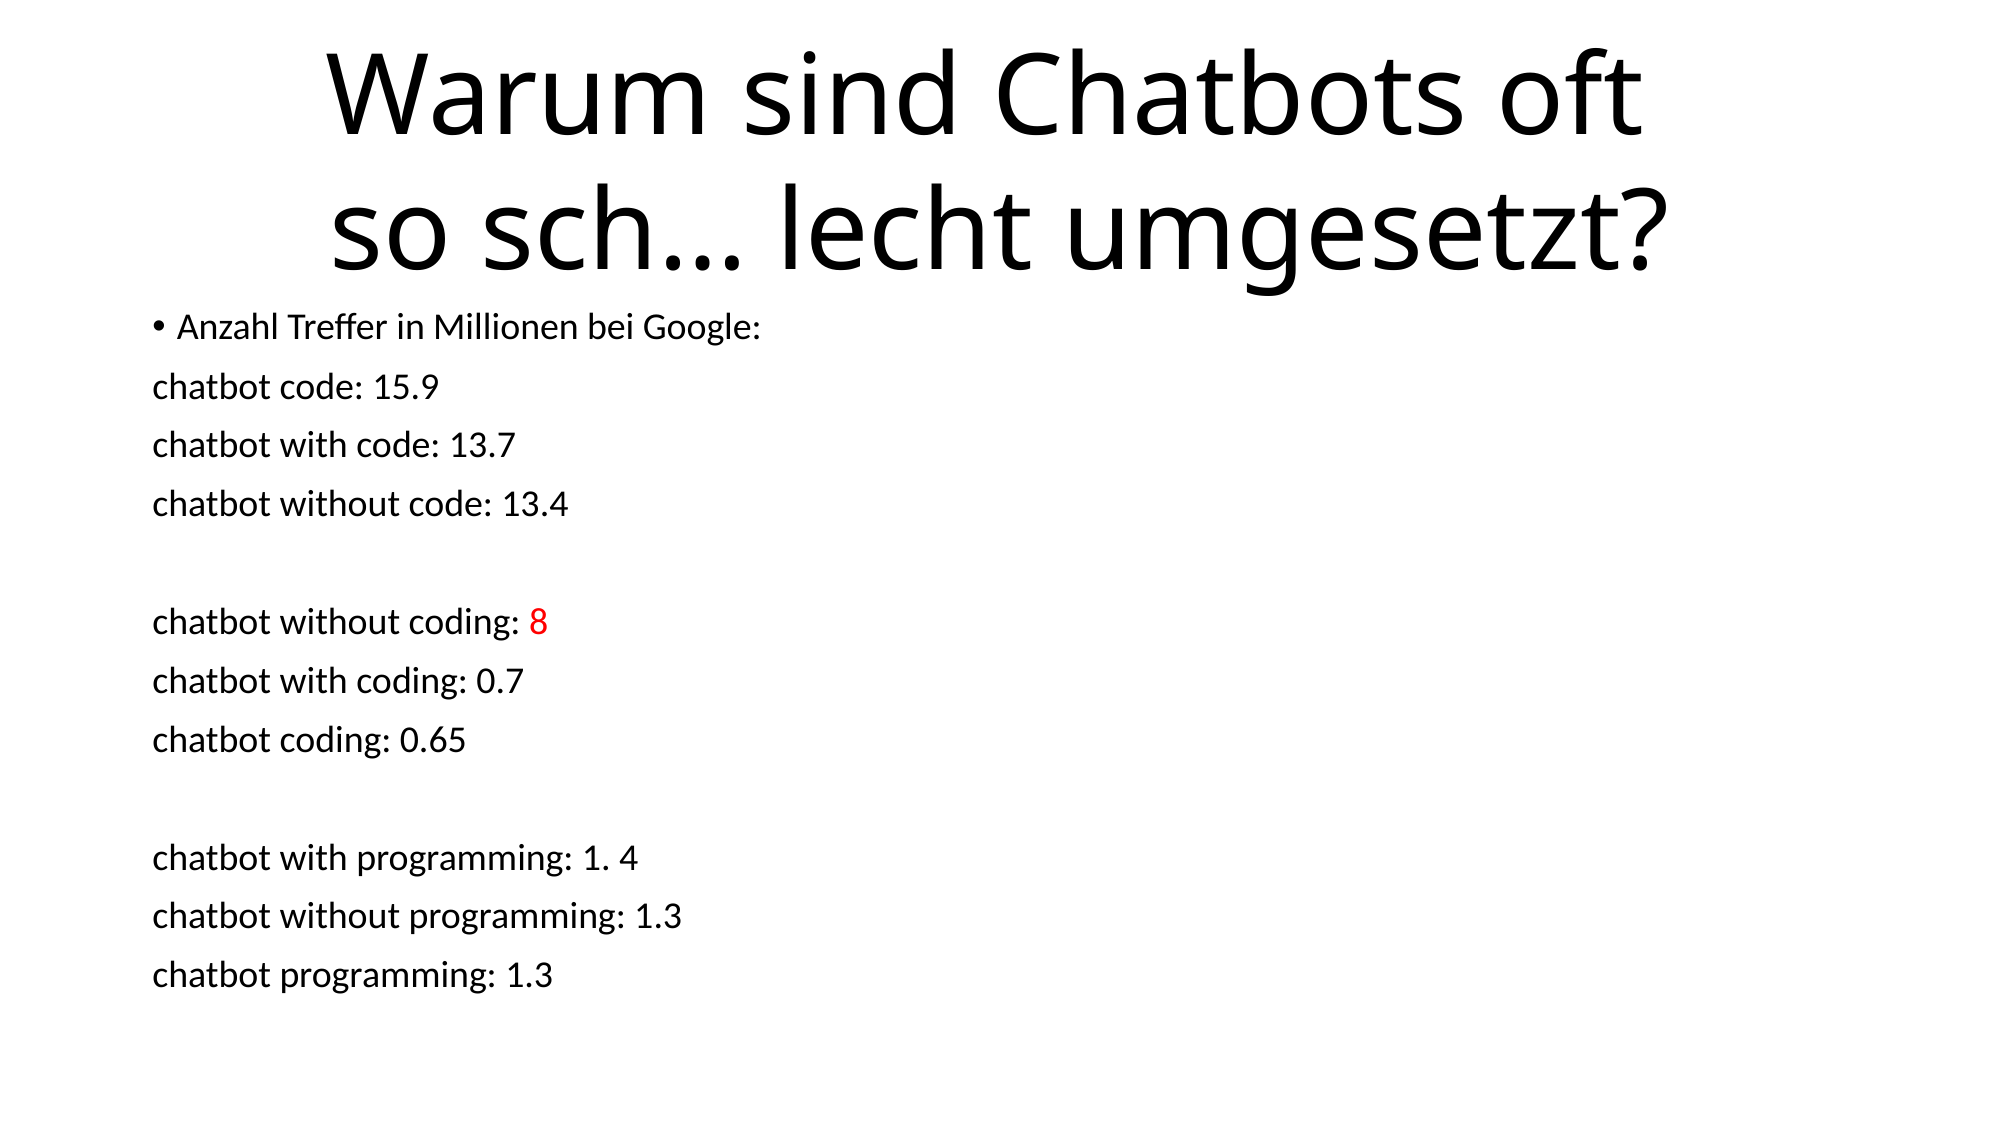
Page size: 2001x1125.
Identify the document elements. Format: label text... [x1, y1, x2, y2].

title Warum sind Chatbots oft so sch… lecht umgesetzt? [137, 59, 1863, 255]
list Anzahl Treffer in Millionen bei Google: chatbot code: 15.9 chatbot with code: 13.7 chatbot without code: 13.4 chatbot without coding: 8 chatbot with coding: 0.7 chatbot coding: 0.65 chatbot with programming: 1. 4 chatbot without programming: 1.3 chatbot programming: 1.3 [137, 299, 1863, 1014]
